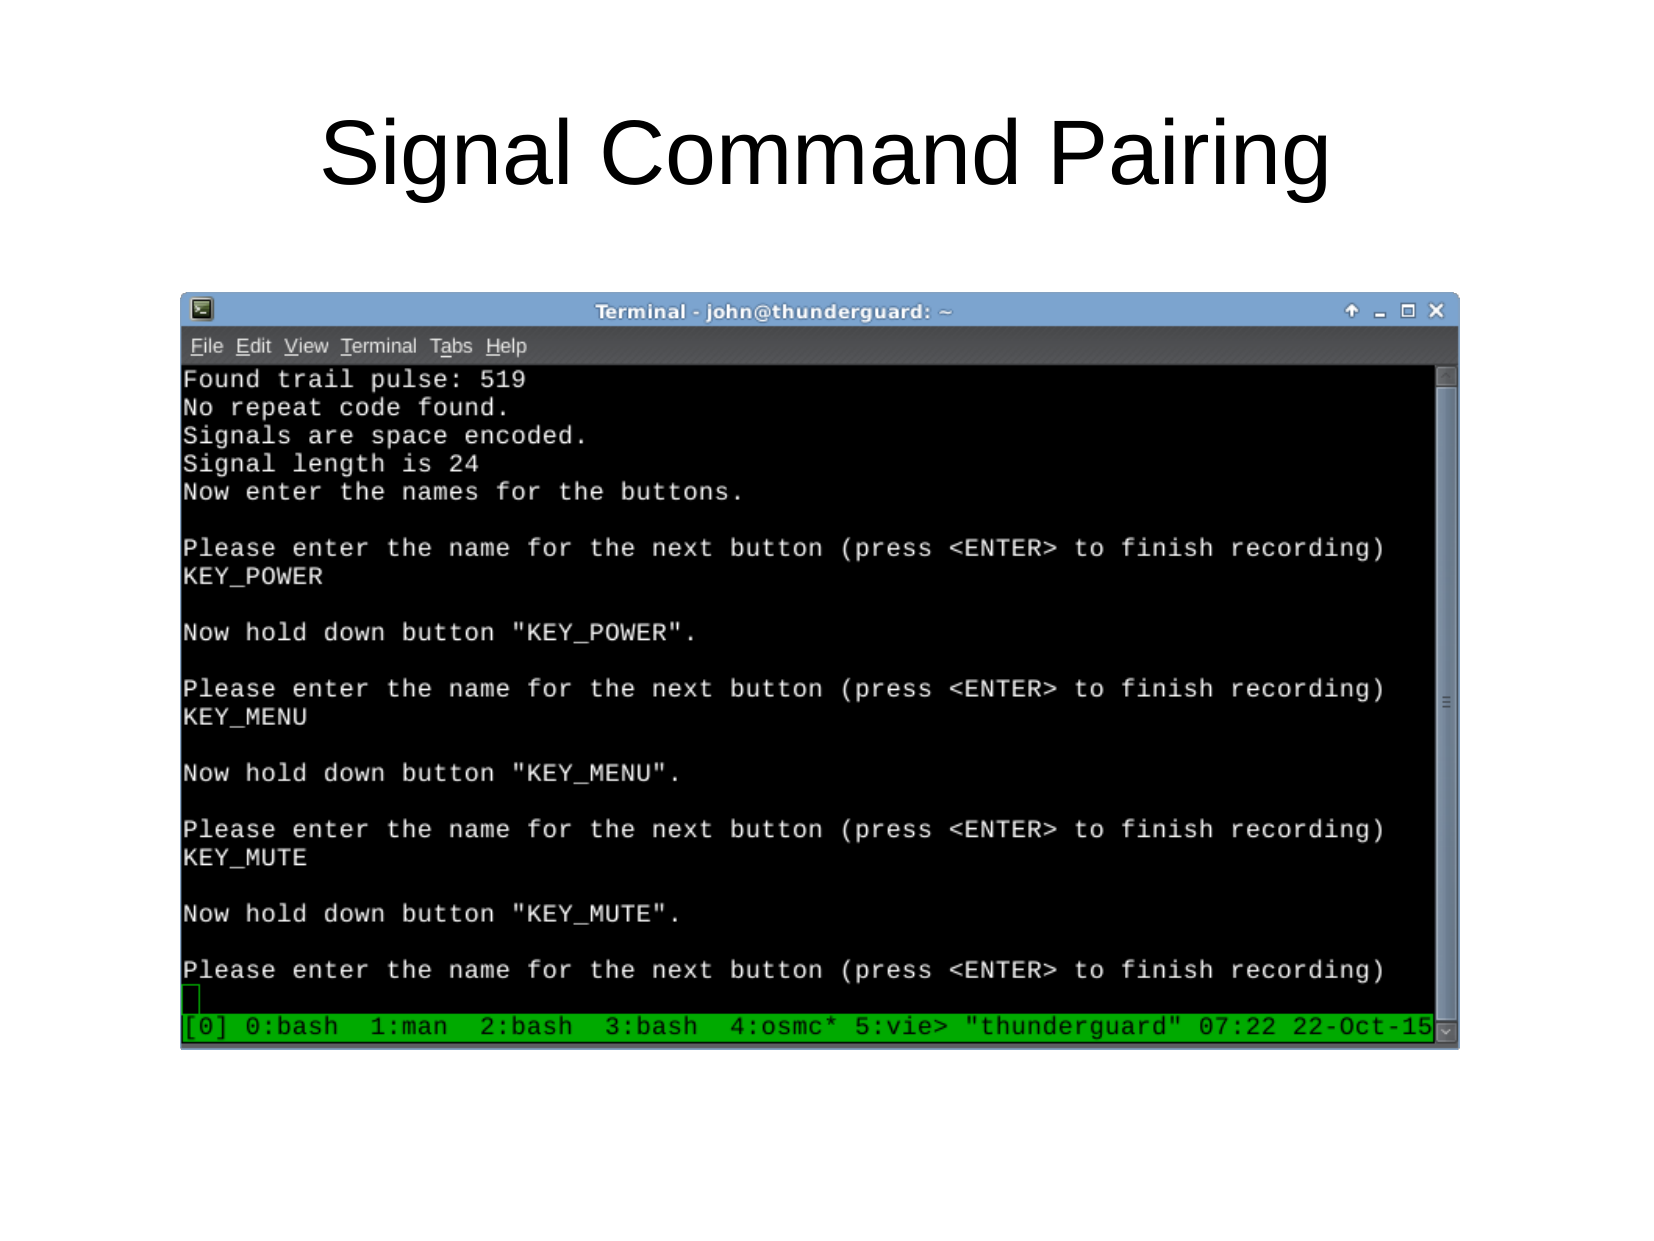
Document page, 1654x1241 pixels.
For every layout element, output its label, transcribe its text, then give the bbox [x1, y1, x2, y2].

title Signal Command Pairing [82, 49, 1571, 257]
picture [180, 292, 1460, 1051]
